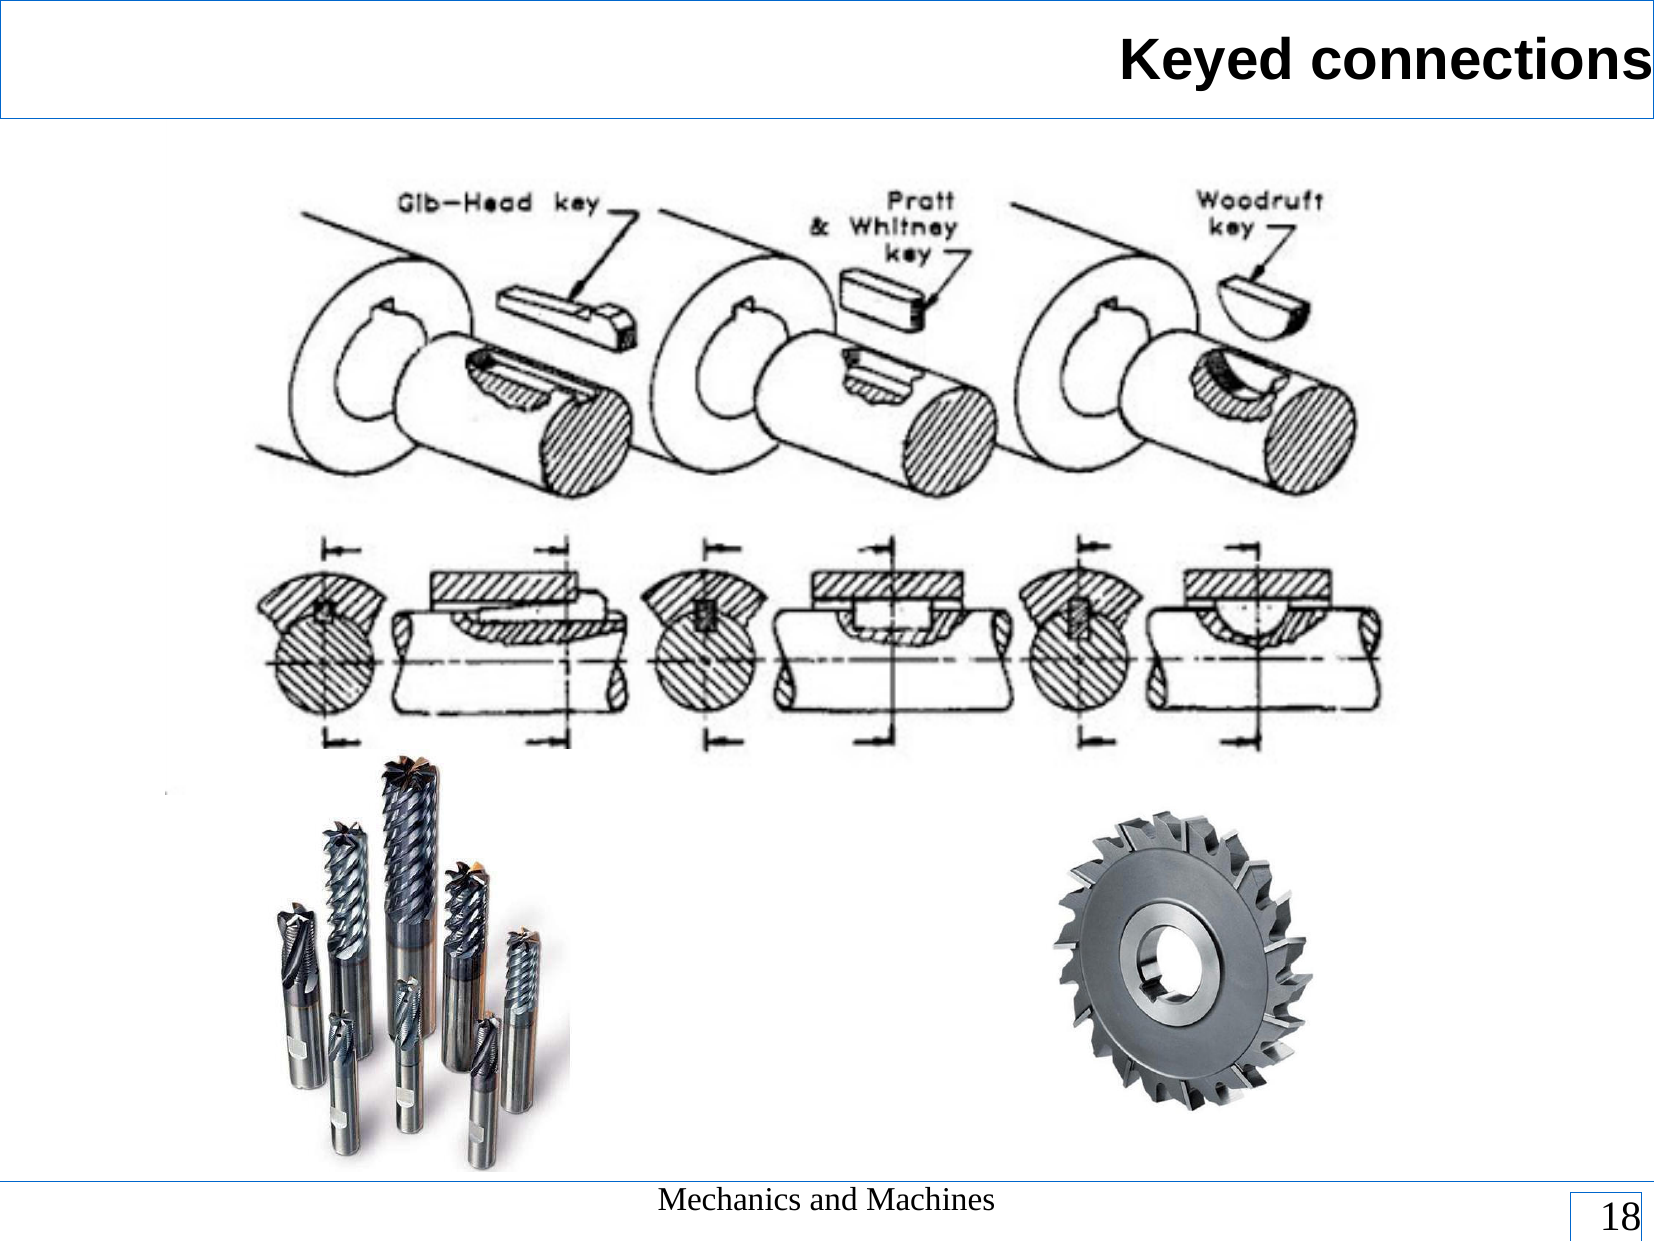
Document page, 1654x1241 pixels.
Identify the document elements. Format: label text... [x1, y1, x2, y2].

picture [165, 119, 1460, 1172]
title Keyed connections [0, 0, 1654, 119]
